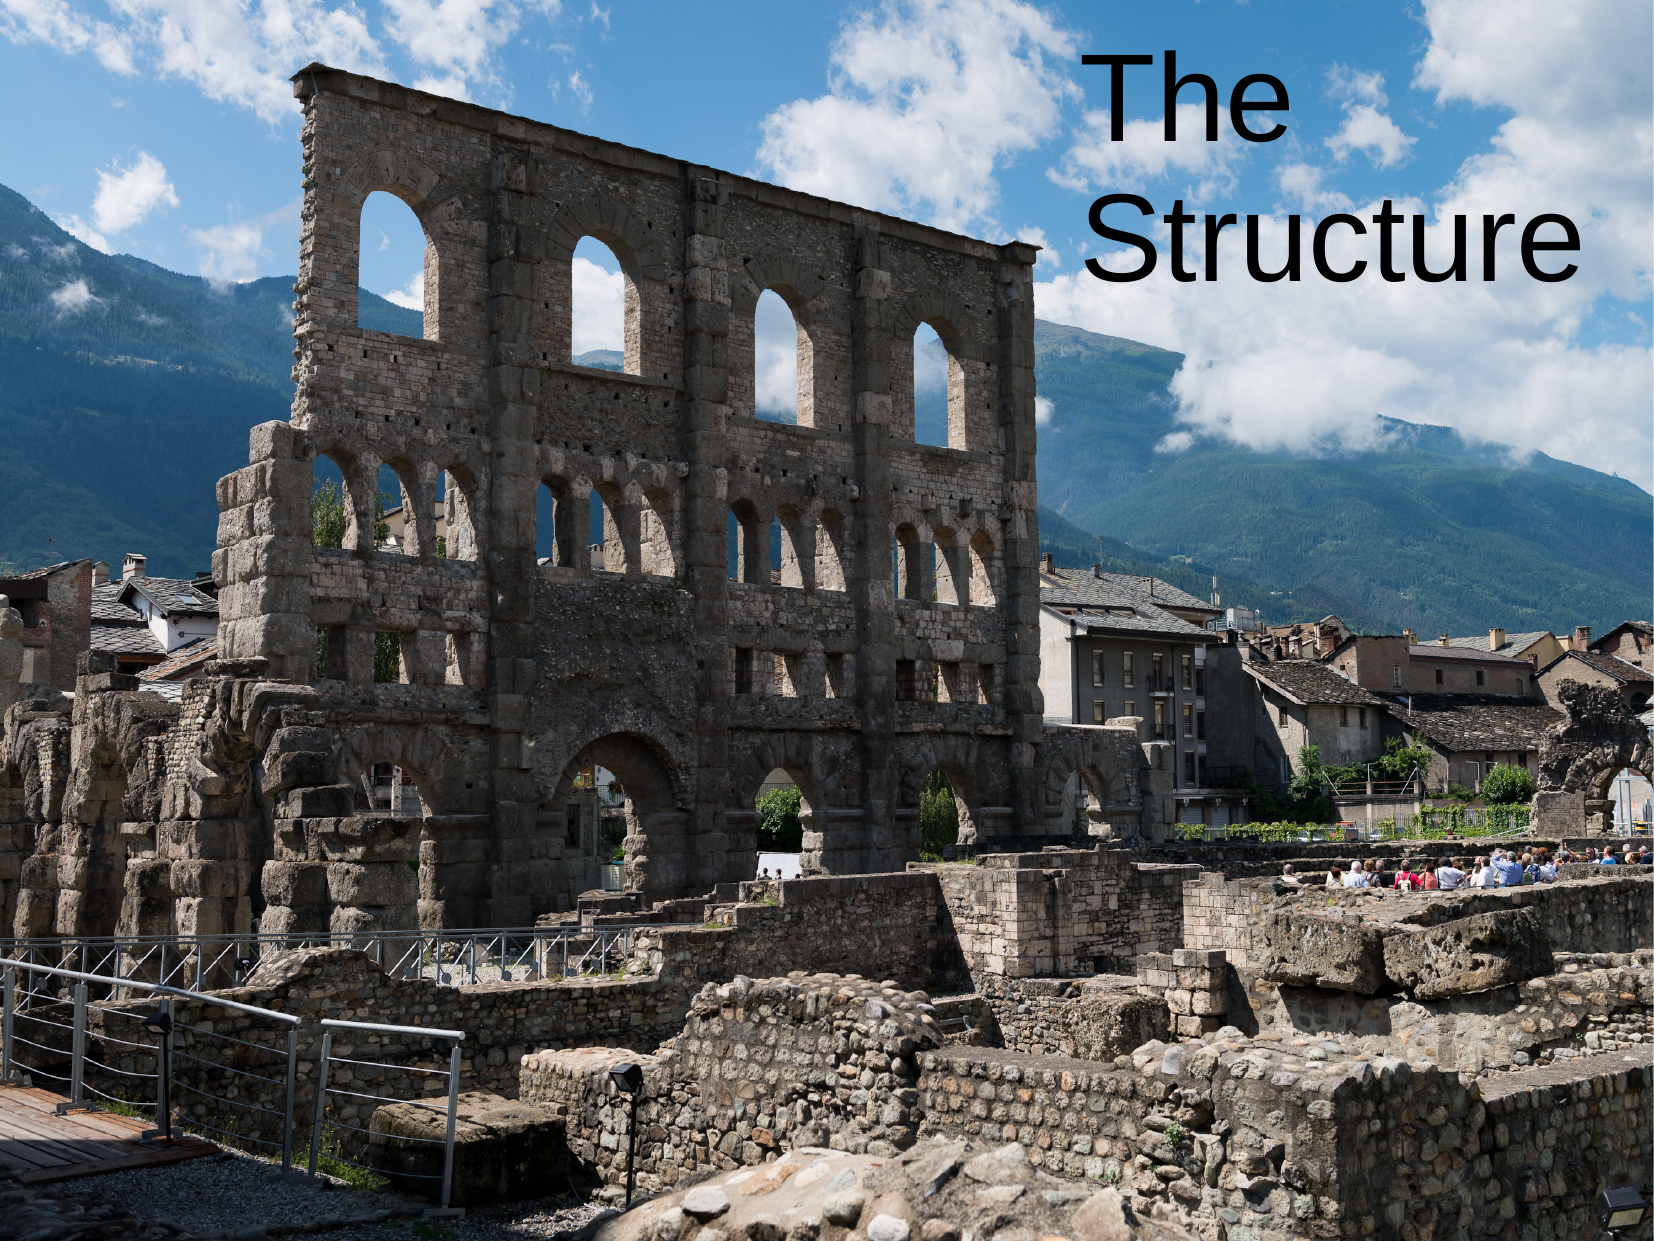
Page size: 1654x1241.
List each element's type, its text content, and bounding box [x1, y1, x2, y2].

text_box The Structure [1065, 20, 1654, 316]
picture [0, 0, 1654, 1241]
